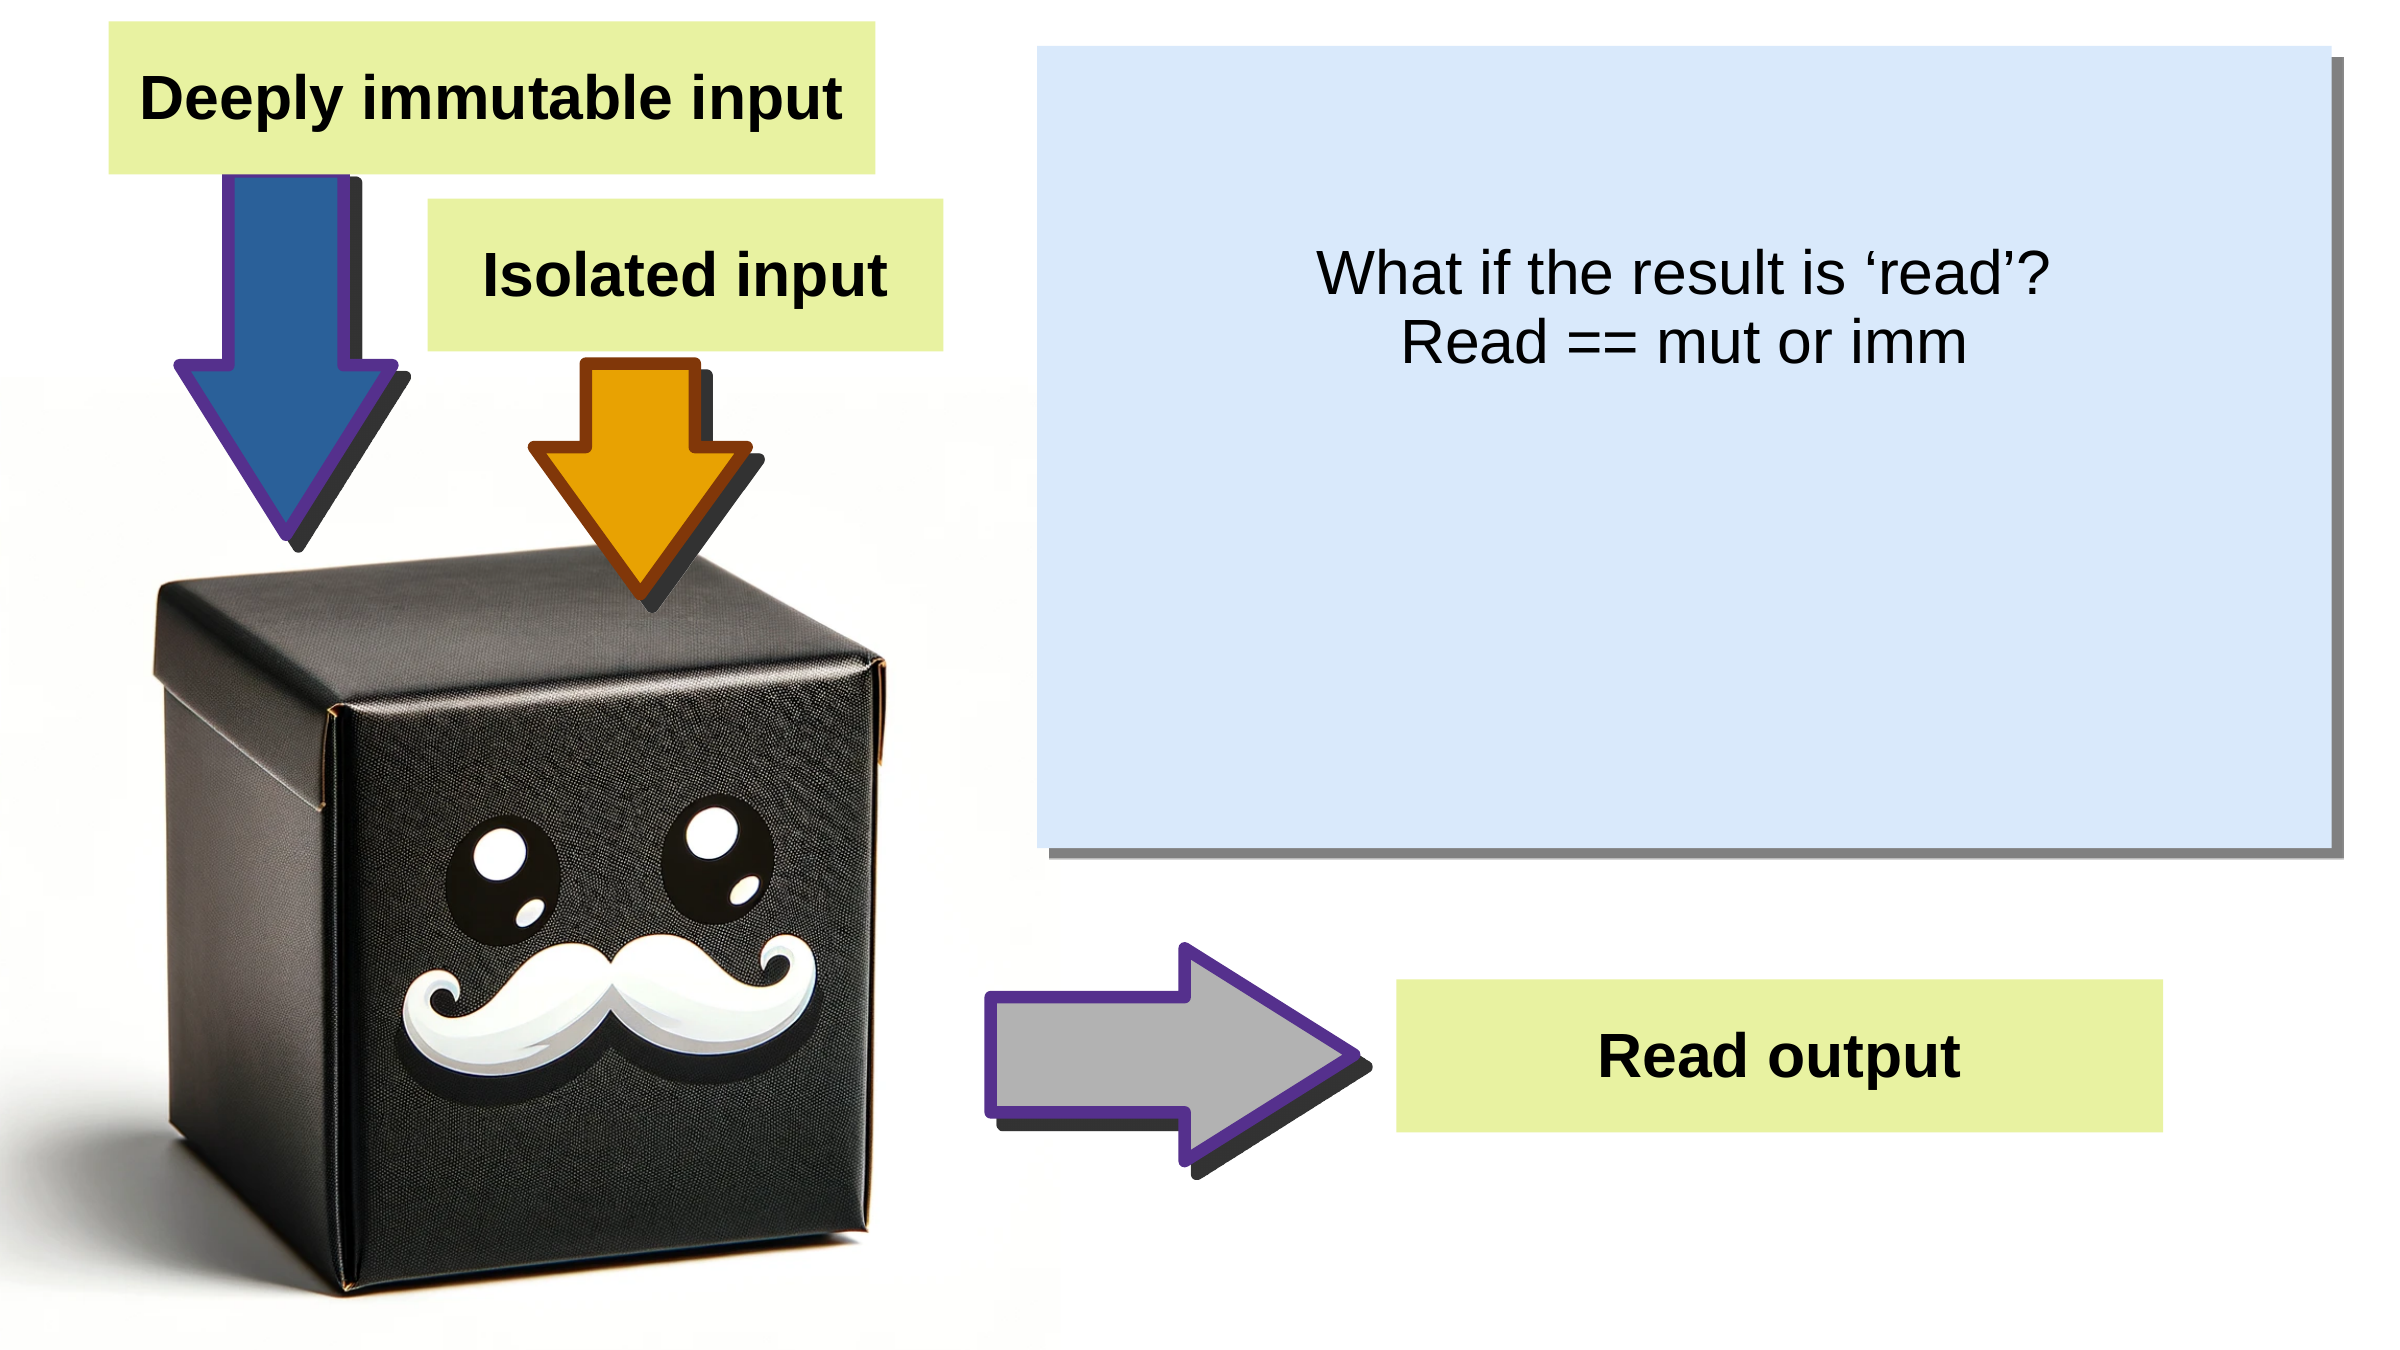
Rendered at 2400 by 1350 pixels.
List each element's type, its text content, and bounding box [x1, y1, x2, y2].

text_box [179, 175, 393, 535]
text_box [990, 948, 1355, 1162]
text_box Deeply immutable input [108, 21, 876, 175]
text_box [533, 363, 747, 595]
text_box Read output [1396, 979, 2164, 1133]
picture [0, 377, 1061, 1350]
text_box What if the result is ‘read’? Read == mut or imm [1037, 45, 2332, 849]
text_box Isolated input [427, 198, 944, 352]
